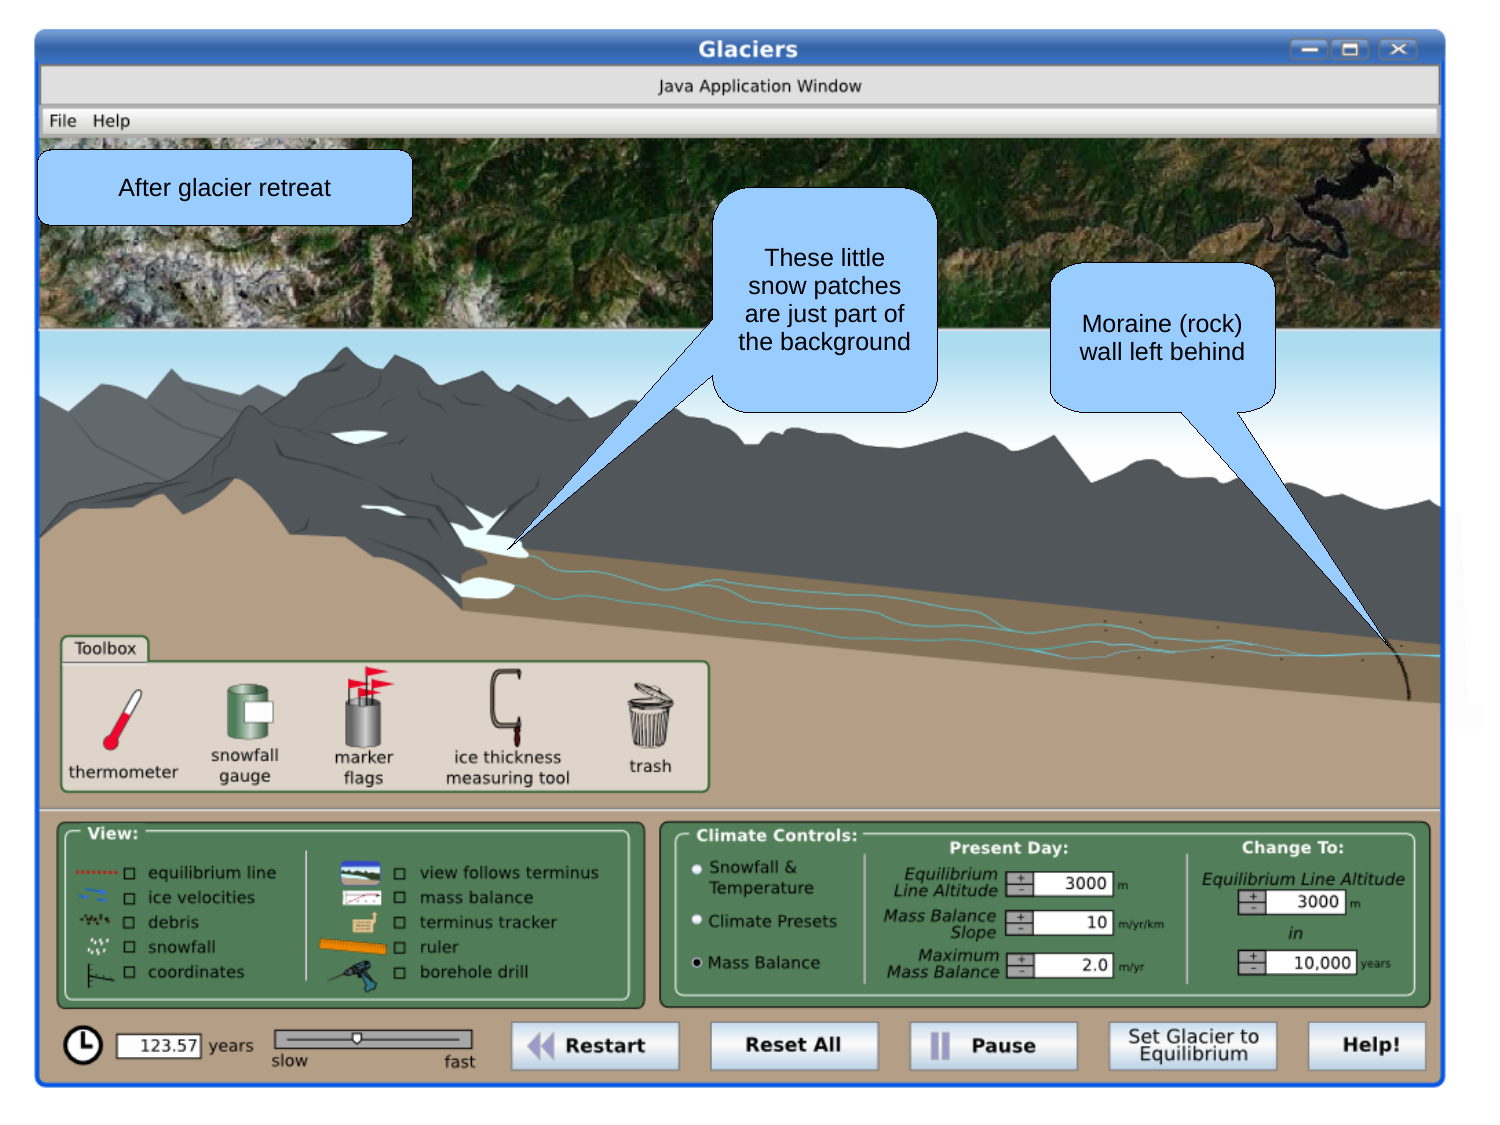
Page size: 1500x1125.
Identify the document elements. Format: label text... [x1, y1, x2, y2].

picture [0, 0, 1494, 1125]
text_box Moraine (rock) wall left behind [1050, 262, 1391, 648]
text_box These little snow patches are just part of the background [507, 187, 938, 550]
text_box After glacier retreat [37, 149, 413, 226]
